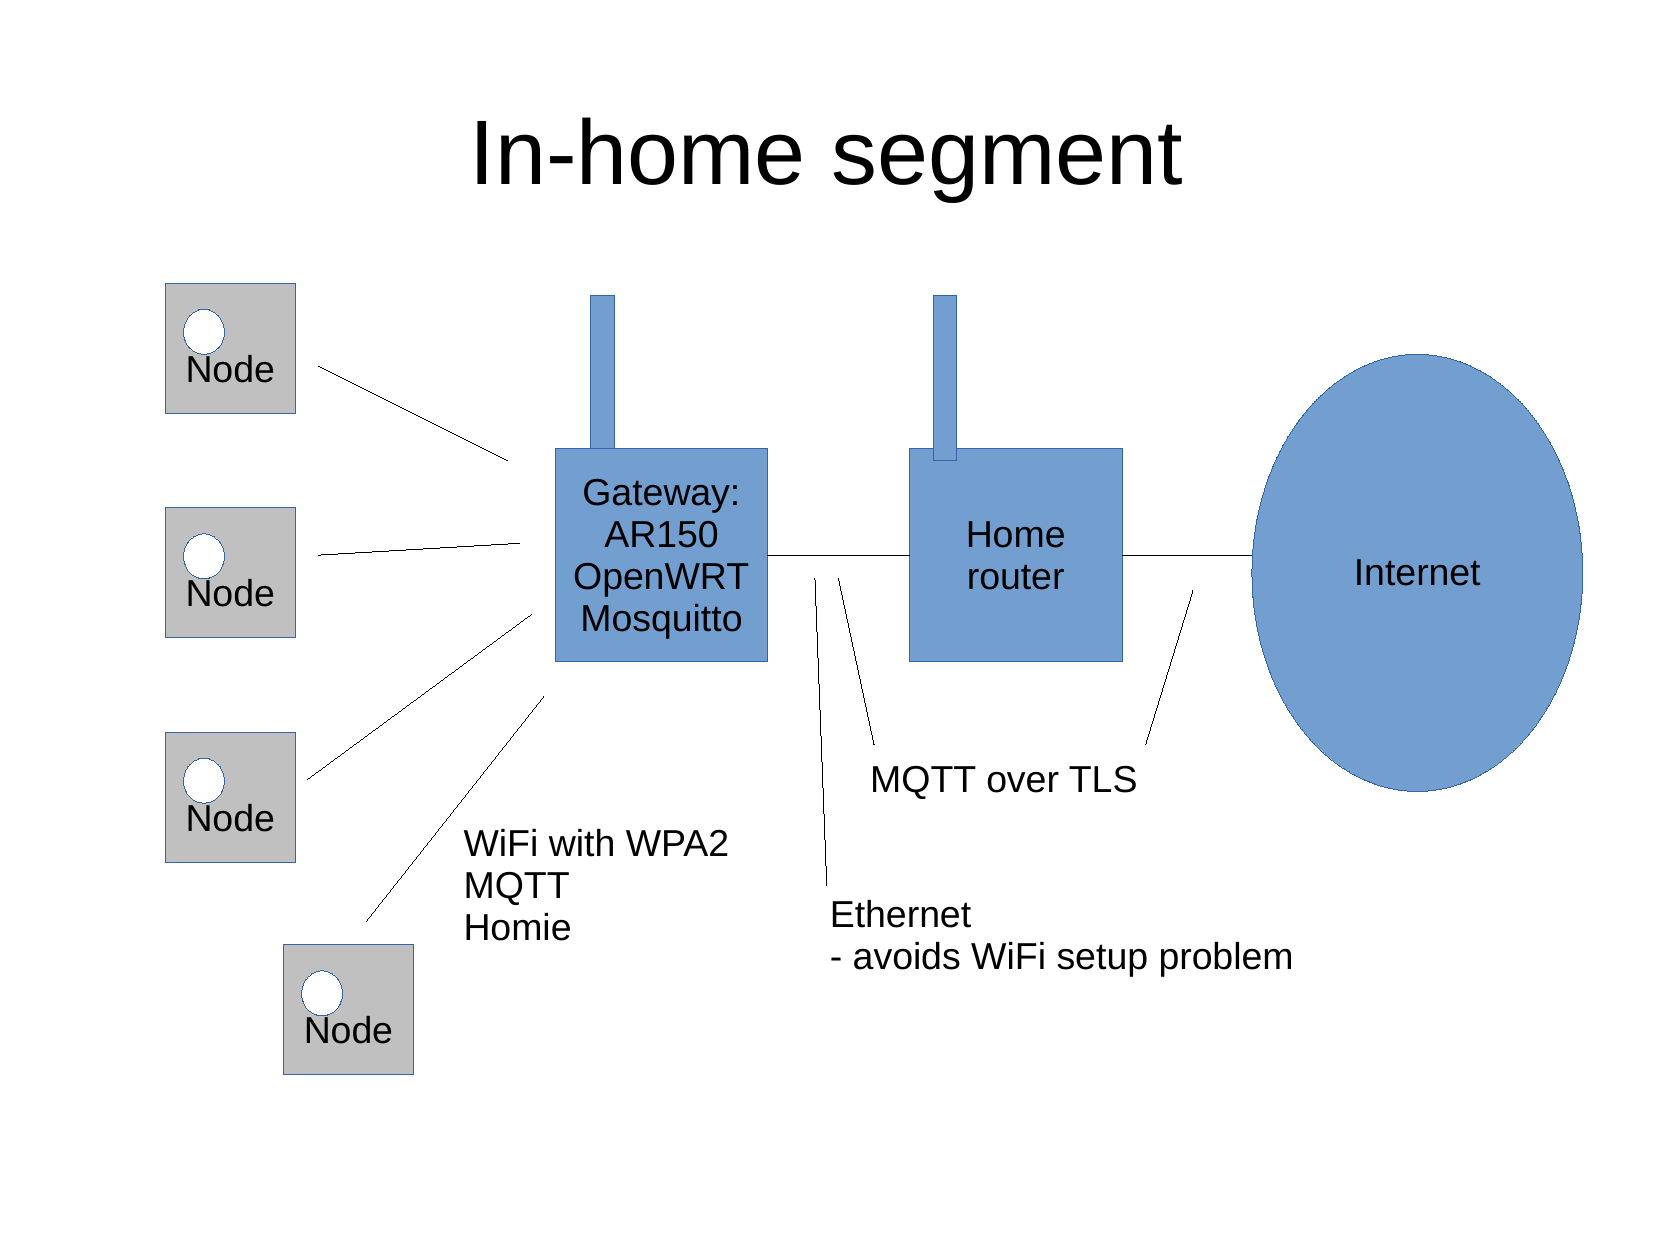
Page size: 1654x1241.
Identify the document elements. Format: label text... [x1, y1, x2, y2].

text_box WiFi with WPA2 MQTT Homie [448, 814, 768, 993]
title In-home segment [82, 49, 1571, 257]
text_box [183, 309, 225, 355]
text_box MQTT over TLS [803, 744, 1205, 815]
text_box [933, 295, 957, 461]
text_box [590, 295, 615, 449]
text_box Internet [1251, 354, 1583, 792]
text_box Node [165, 283, 296, 414]
text_box [183, 758, 225, 804]
text_box Gateway: AR150 OpenWRT Mosquitto [555, 448, 768, 662]
text_box Ethernet - avoids WiFi setup problem [814, 885, 1371, 1027]
text_box Node [165, 507, 296, 638]
text_box Node [165, 732, 296, 863]
text_box [301, 970, 343, 1016]
text_box Home router [909, 448, 1123, 662]
text_box Node [283, 944, 414, 1075]
text_box [183, 533, 225, 579]
